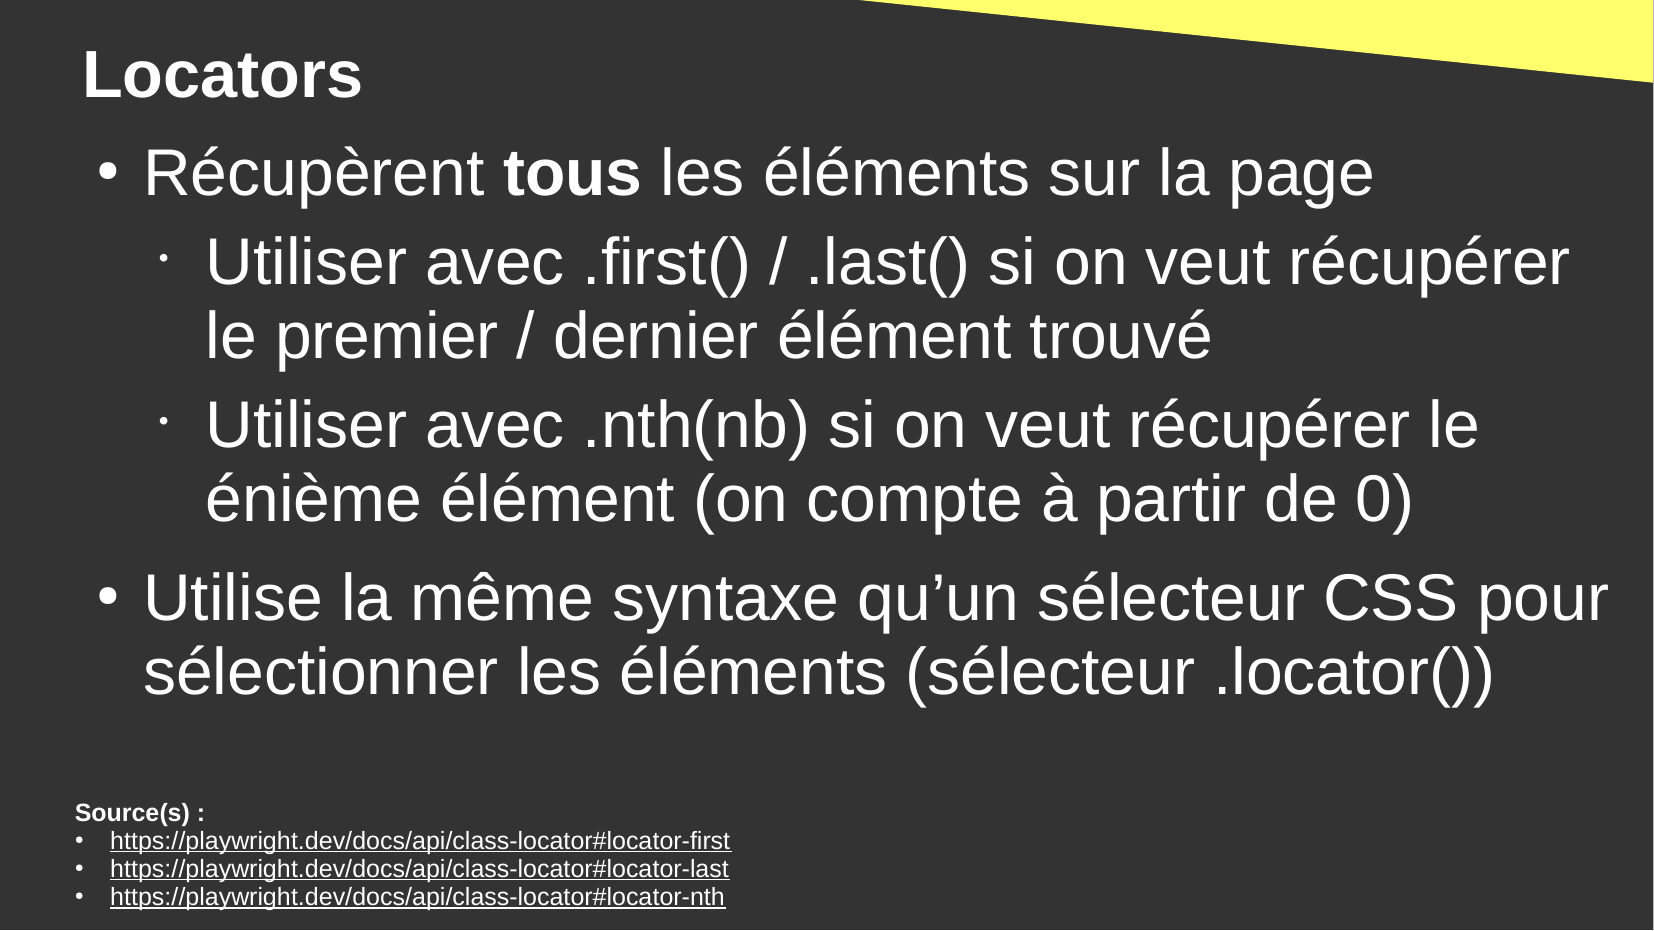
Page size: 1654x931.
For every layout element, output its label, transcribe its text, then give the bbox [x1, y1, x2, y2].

text_box [859, 0, 1653, 83]
title Locators [82, 37, 799, 114]
text_box Source(s) : https://playwright.dev/docs/api/class-locator#locator-first https://playwright.dev/docs/api/class-locator#locator-last https://playwright.dev/docs/api/class-locator#locator-nth [60, 791, 1546, 919]
list Récupèrent tous les éléments sur la page Utiliser avec .first() / .last() si on veut récupérer le premier / dernier élément trouvé Utiliser avec .nth(nb) si on veut récupérer le énième élément (on compte à partir de 0) Utilise la même syntaxe qu’un sélecteur CSS pour sélectionner les éléments (sélecteur .locator()) [80, 135, 1619, 739]
